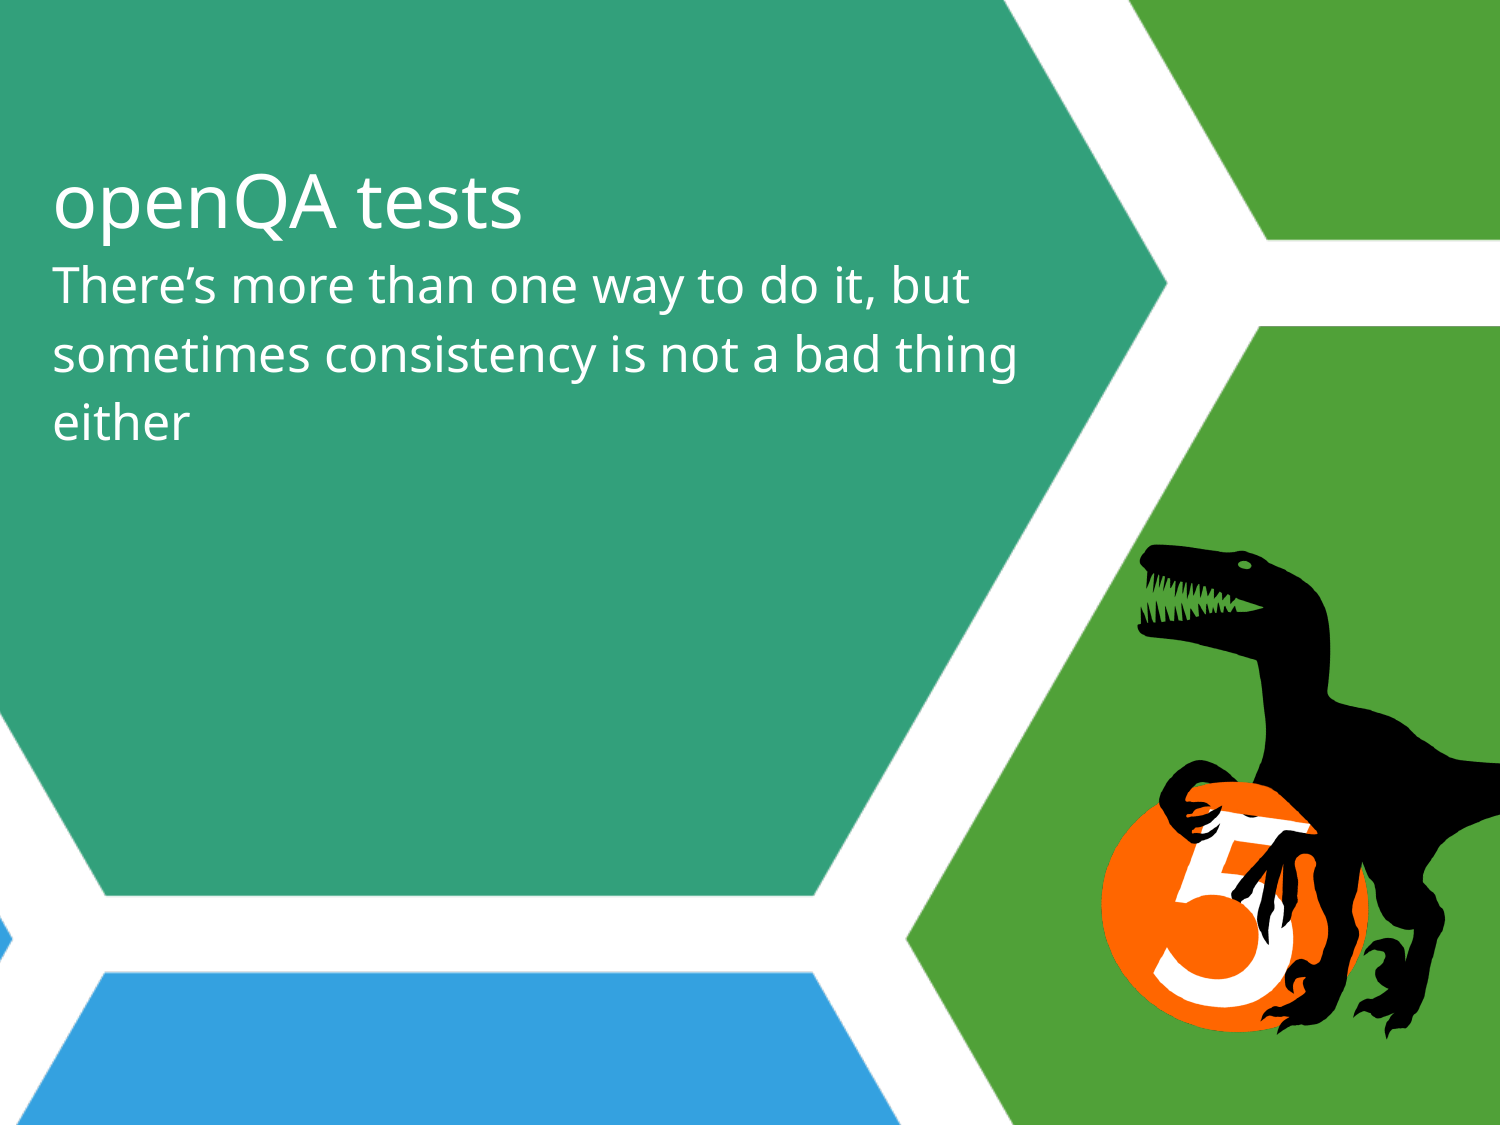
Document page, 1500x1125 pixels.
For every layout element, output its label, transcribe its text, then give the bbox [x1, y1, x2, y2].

title openQA tests There’s more than one way to do it, but sometimes consistency is not a bad thing either [52, 147, 1099, 432]
picture [0, 0, 1500, 1125]
